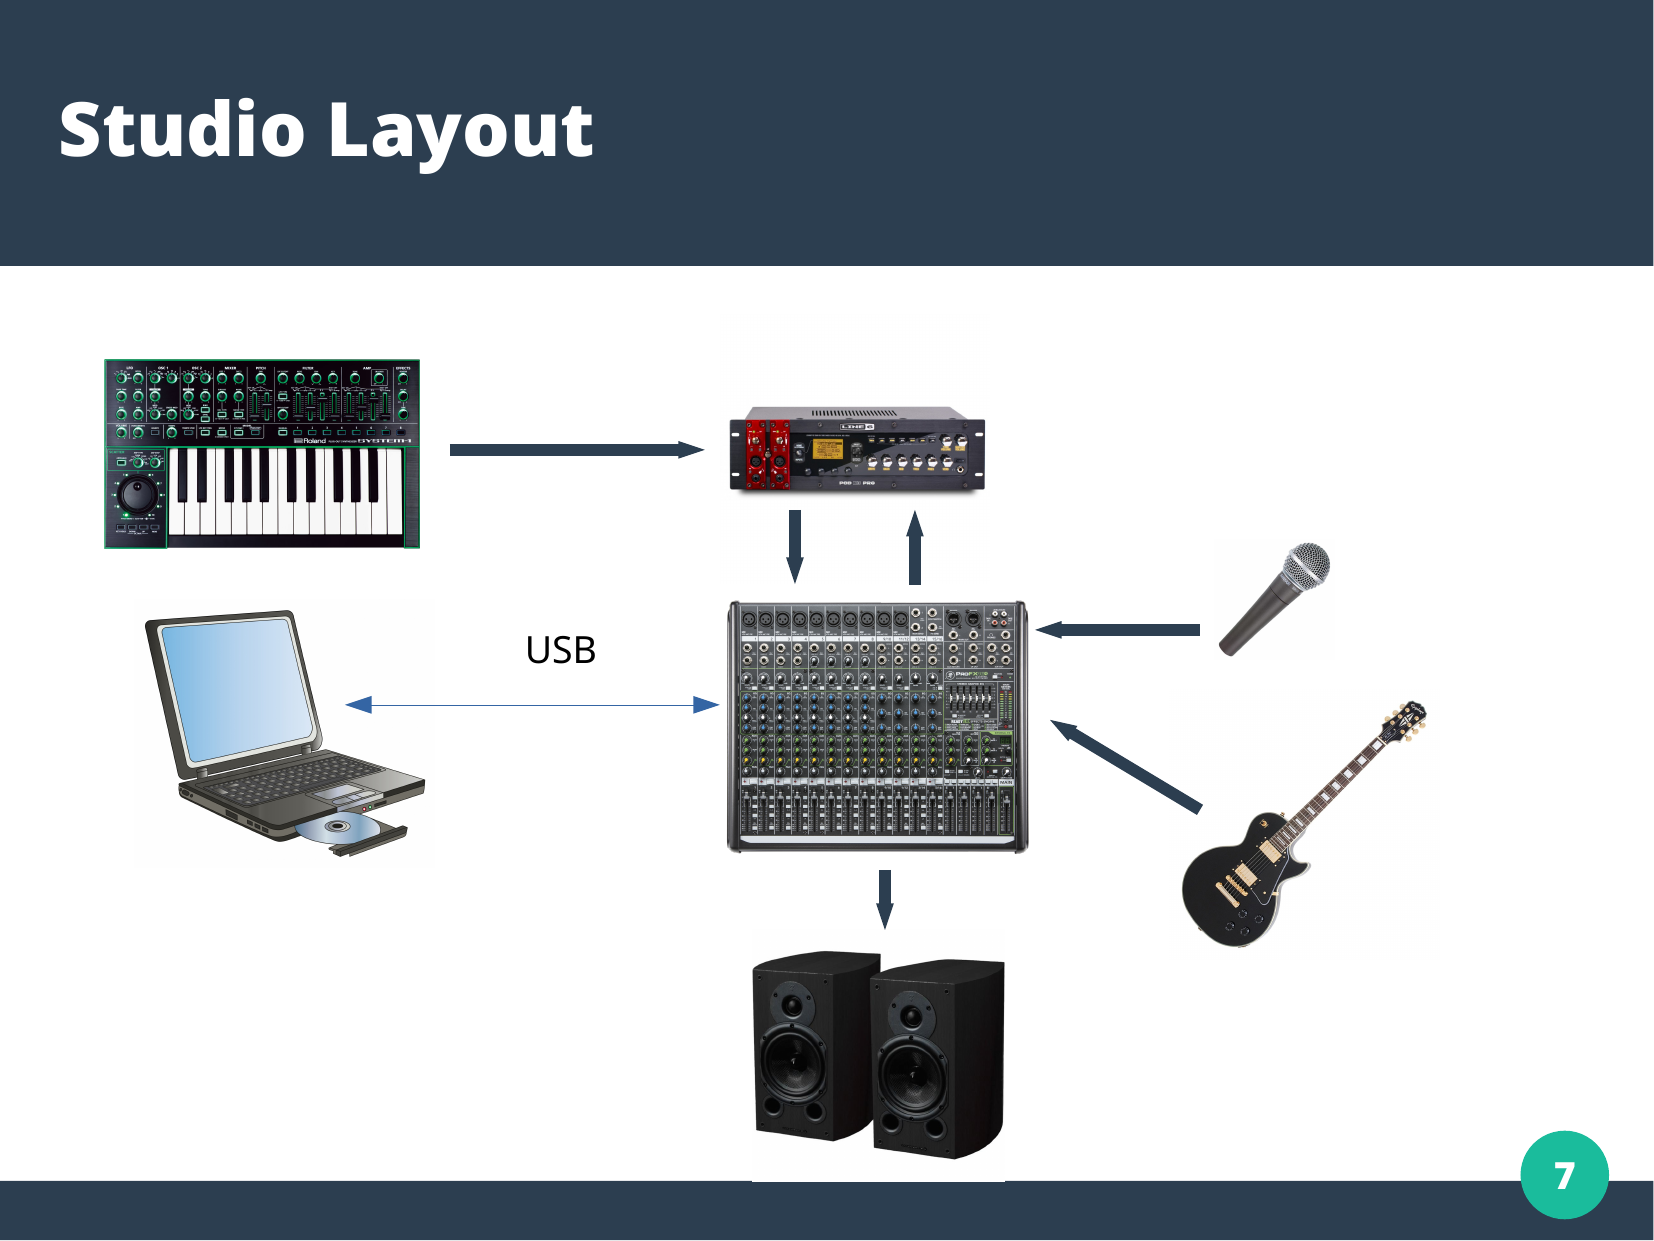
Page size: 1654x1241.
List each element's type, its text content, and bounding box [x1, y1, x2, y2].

picture [1214, 539, 1335, 660]
picture [752, 929, 1005, 1182]
picture [1169, 689, 1440, 960]
title Studio Layout [58, 49, 1595, 207]
picture [104, 359, 420, 549]
picture [719, 314, 1036, 885]
picture [134, 599, 435, 868]
text_box USB [509, 616, 617, 680]
